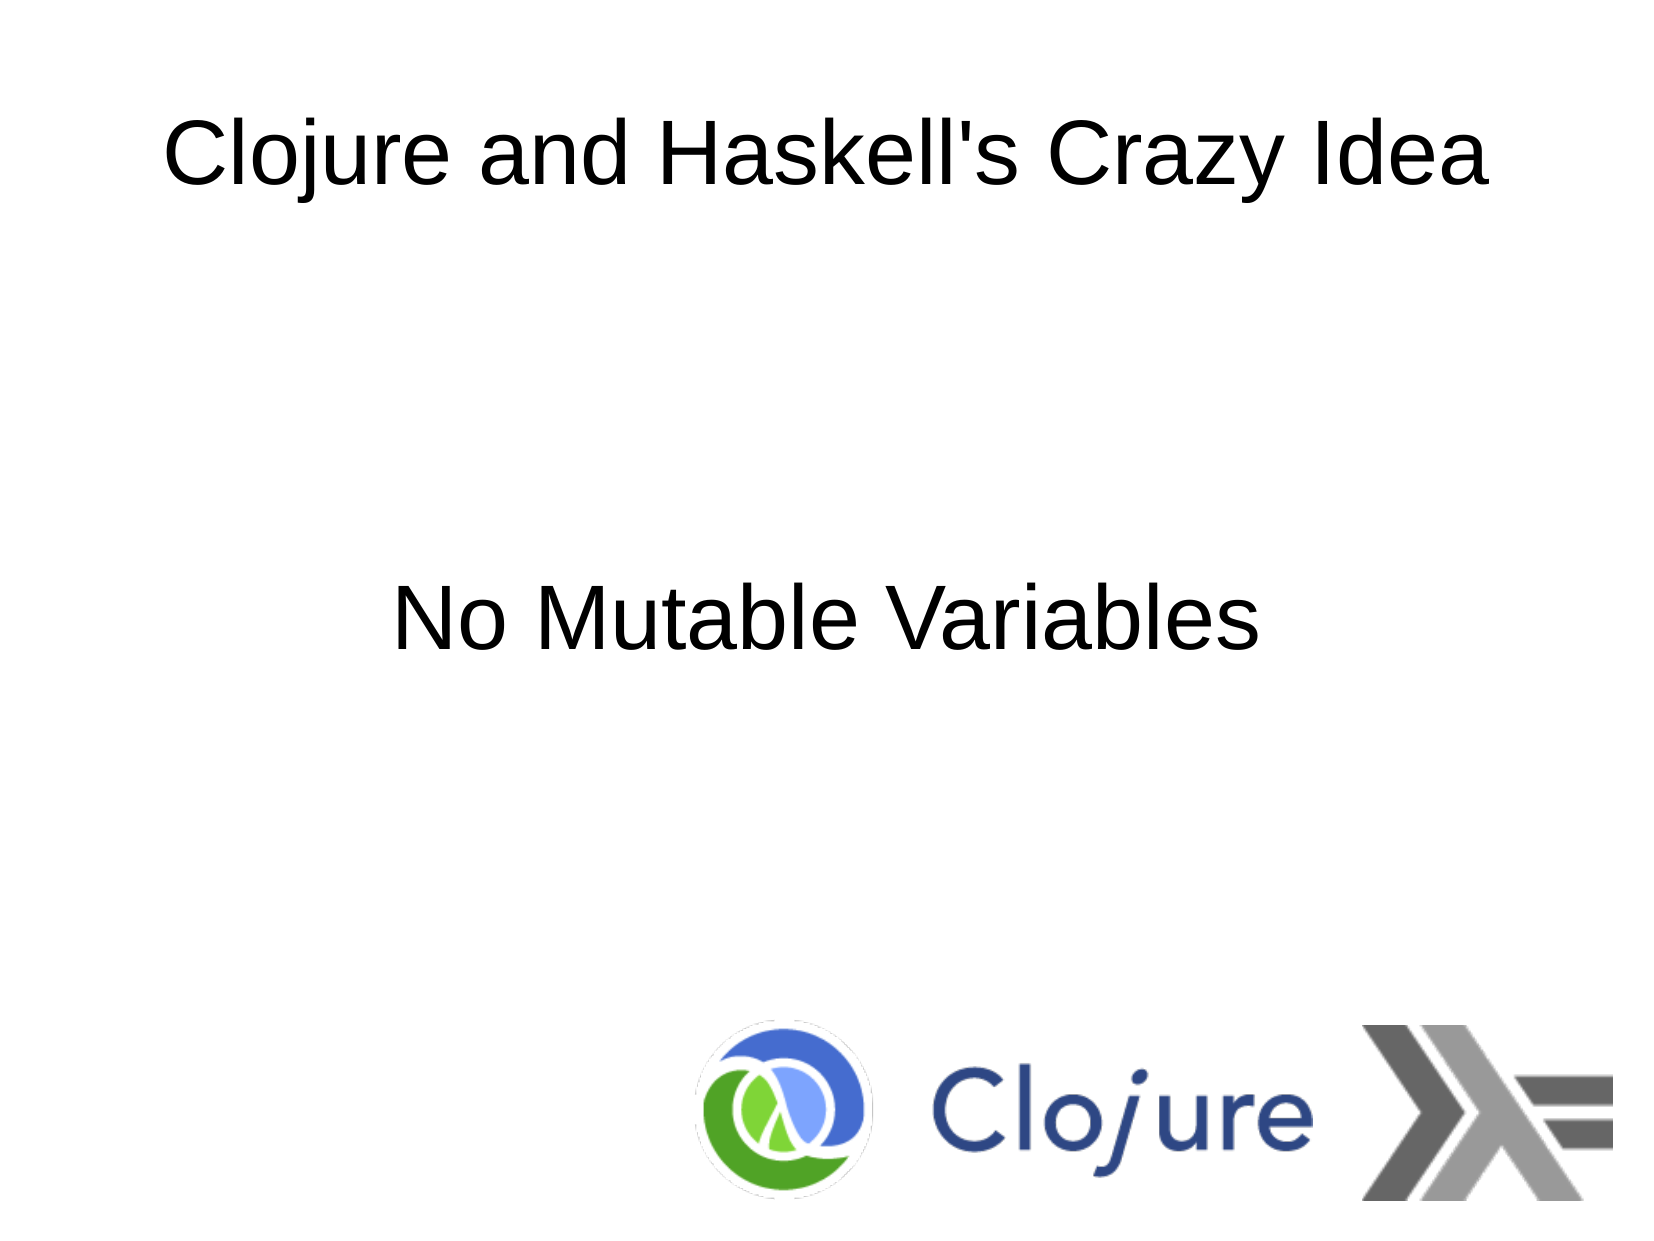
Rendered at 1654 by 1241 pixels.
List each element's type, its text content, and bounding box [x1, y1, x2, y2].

picture [1362, 1025, 1613, 1201]
title Clojure and Haskell's Crazy Idea [82, 56, 1571, 250]
subtitle No Mutable Variables [82, 297, 1571, 938]
picture [693, 1018, 1313, 1201]
